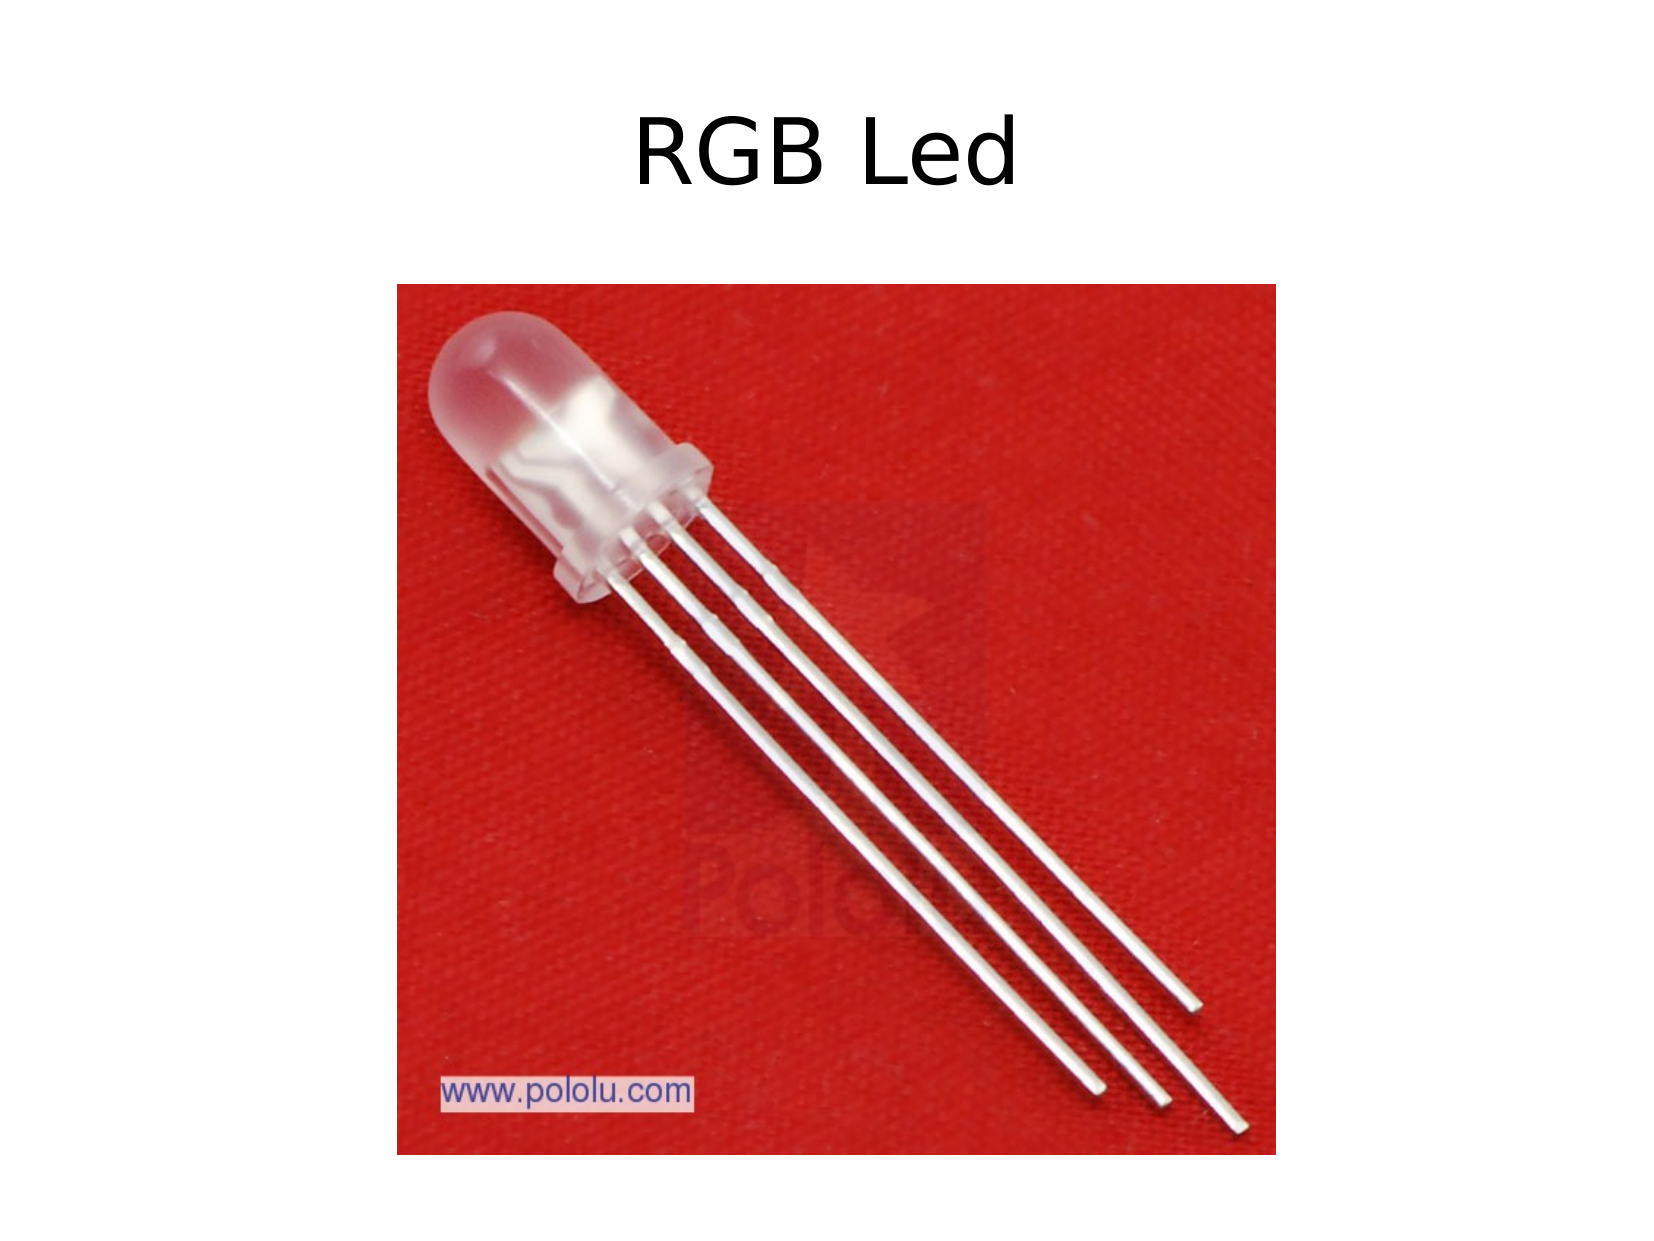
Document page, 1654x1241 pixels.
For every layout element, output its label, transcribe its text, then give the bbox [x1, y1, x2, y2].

title RGB Led [82, 49, 1571, 257]
picture [397, 284, 1276, 1156]
